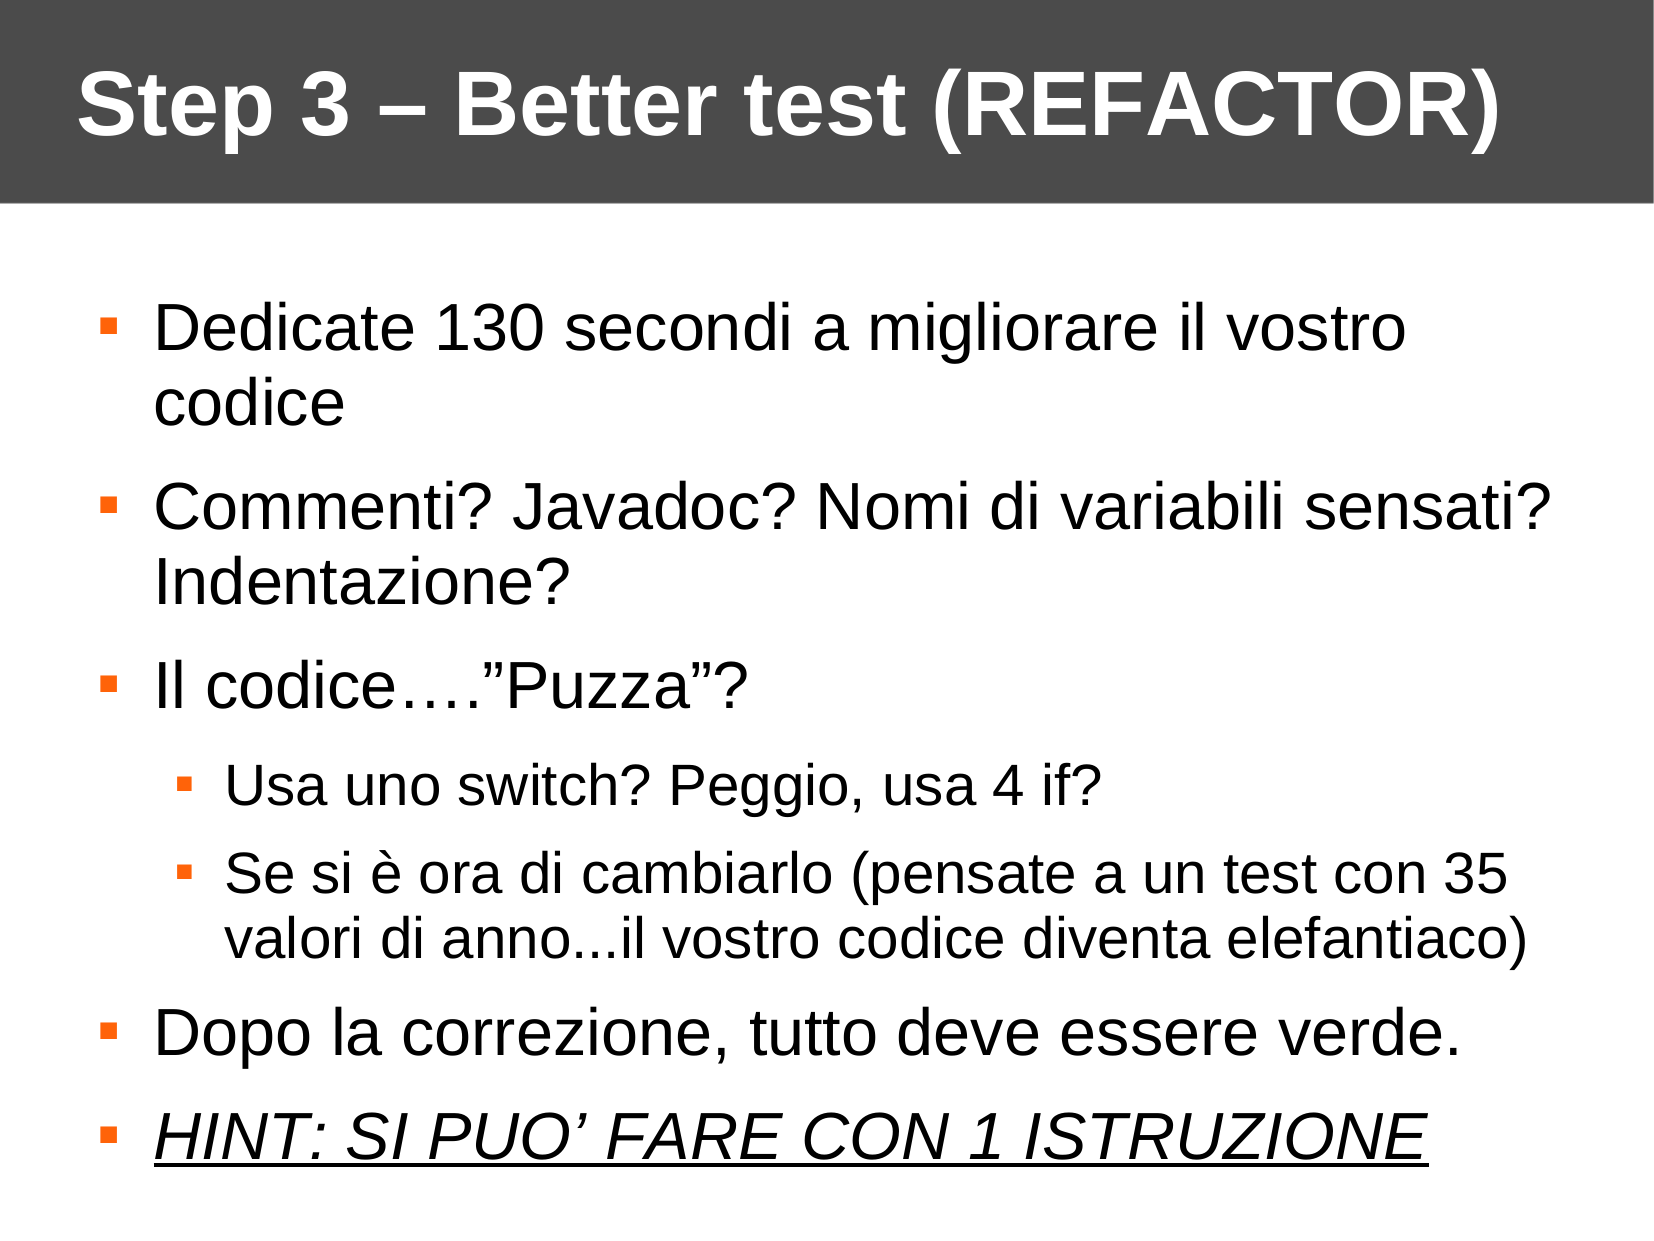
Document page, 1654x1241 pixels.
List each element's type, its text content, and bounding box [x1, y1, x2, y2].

title Step 3 – Better test (REFACTOR) [76, 0, 1565, 208]
picture [0, 0, 1654, 1241]
list Dedicate 130 secondi a migliorare il vostro codice Commenti? Javadoc? Nomi di variabili sensati? Indentazione? Il codice….”Puzza”? Usa uno switch? Peggio, usa 4 if? Se si è ora di cambiarlo (pensate a un test con 35 valori di anno...il vostro codice diventa elefantiaco) Dopo la correzione, tutto deve essere verde. HINT: SI PUO’ FARE CON 1 ISTRUZIONE [82, 290, 1571, 1241]
